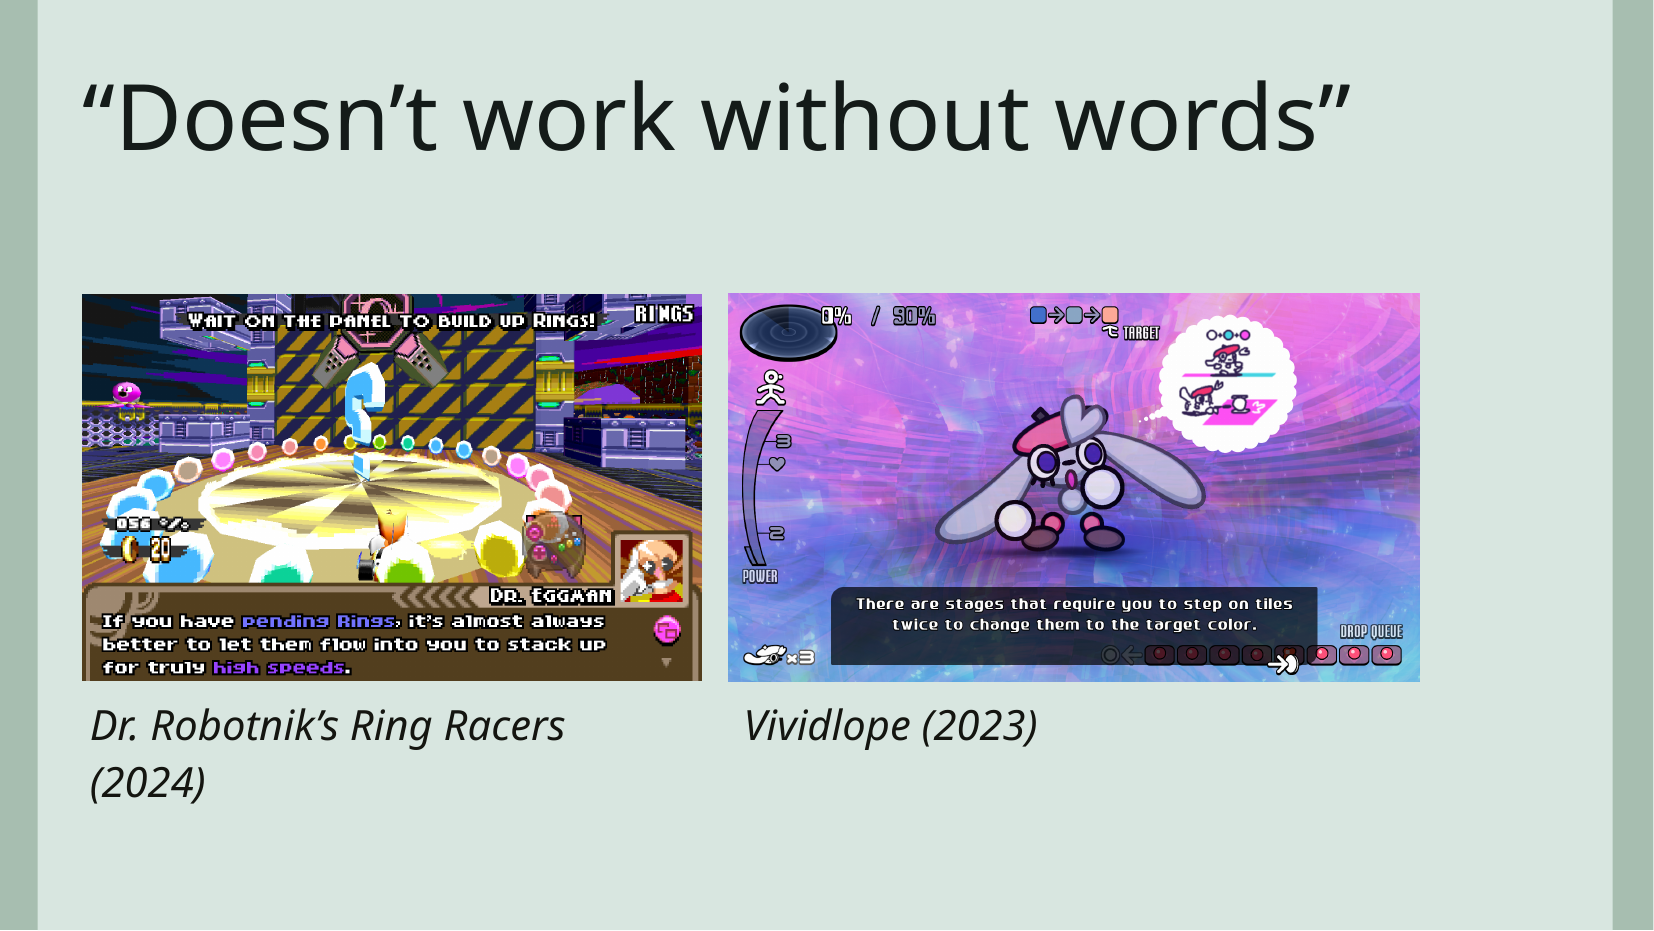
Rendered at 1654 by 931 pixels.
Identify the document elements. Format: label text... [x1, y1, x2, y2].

text_box Vividlope (2023) [728, 688, 1217, 764]
text_box Dr. Robotnik’s Ring Racers (2024) [75, 688, 676, 805]
title “Doesn’t work without words” [82, 37, 1576, 193]
picture [82, 217, 702, 688]
picture [728, 293, 1420, 682]
